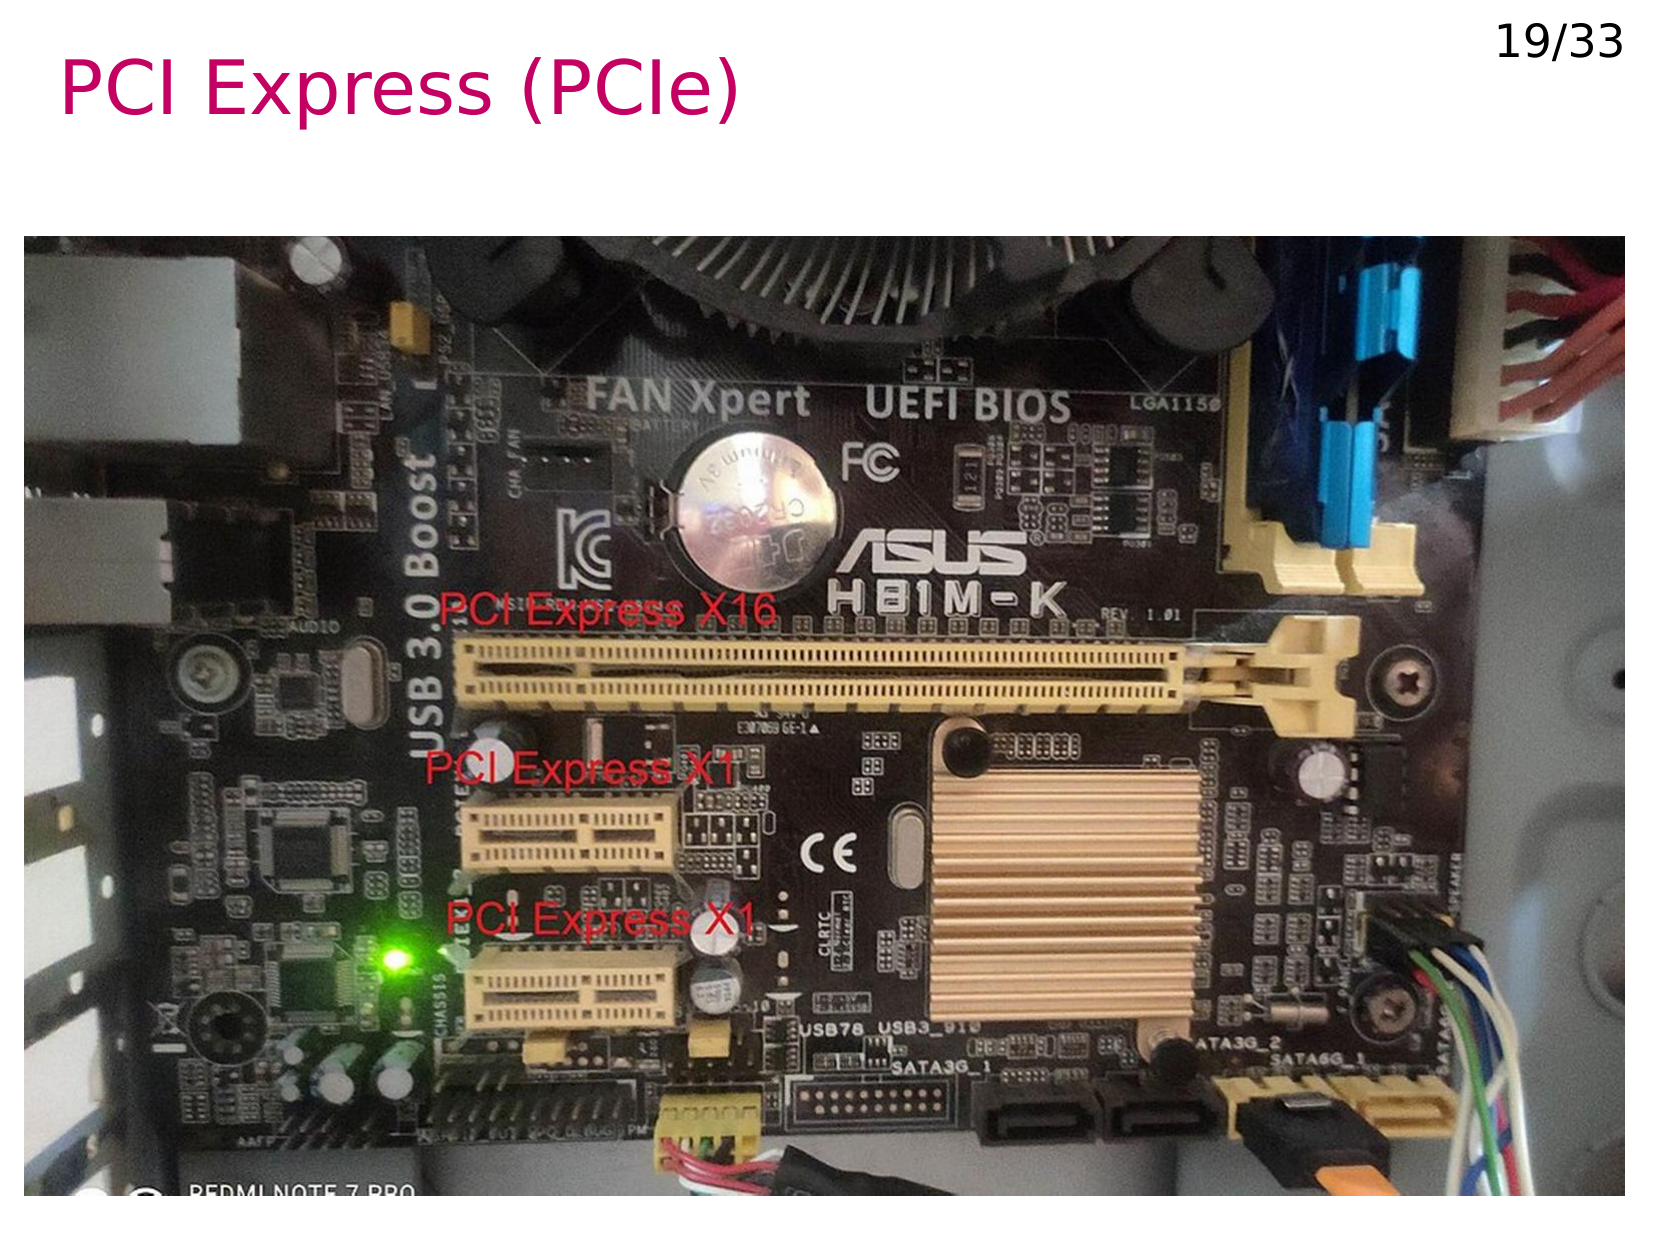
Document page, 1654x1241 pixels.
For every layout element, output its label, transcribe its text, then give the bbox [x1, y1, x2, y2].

title PCI Express (PCIe) [59, 29, 1625, 148]
picture [24, 236, 1625, 1196]
